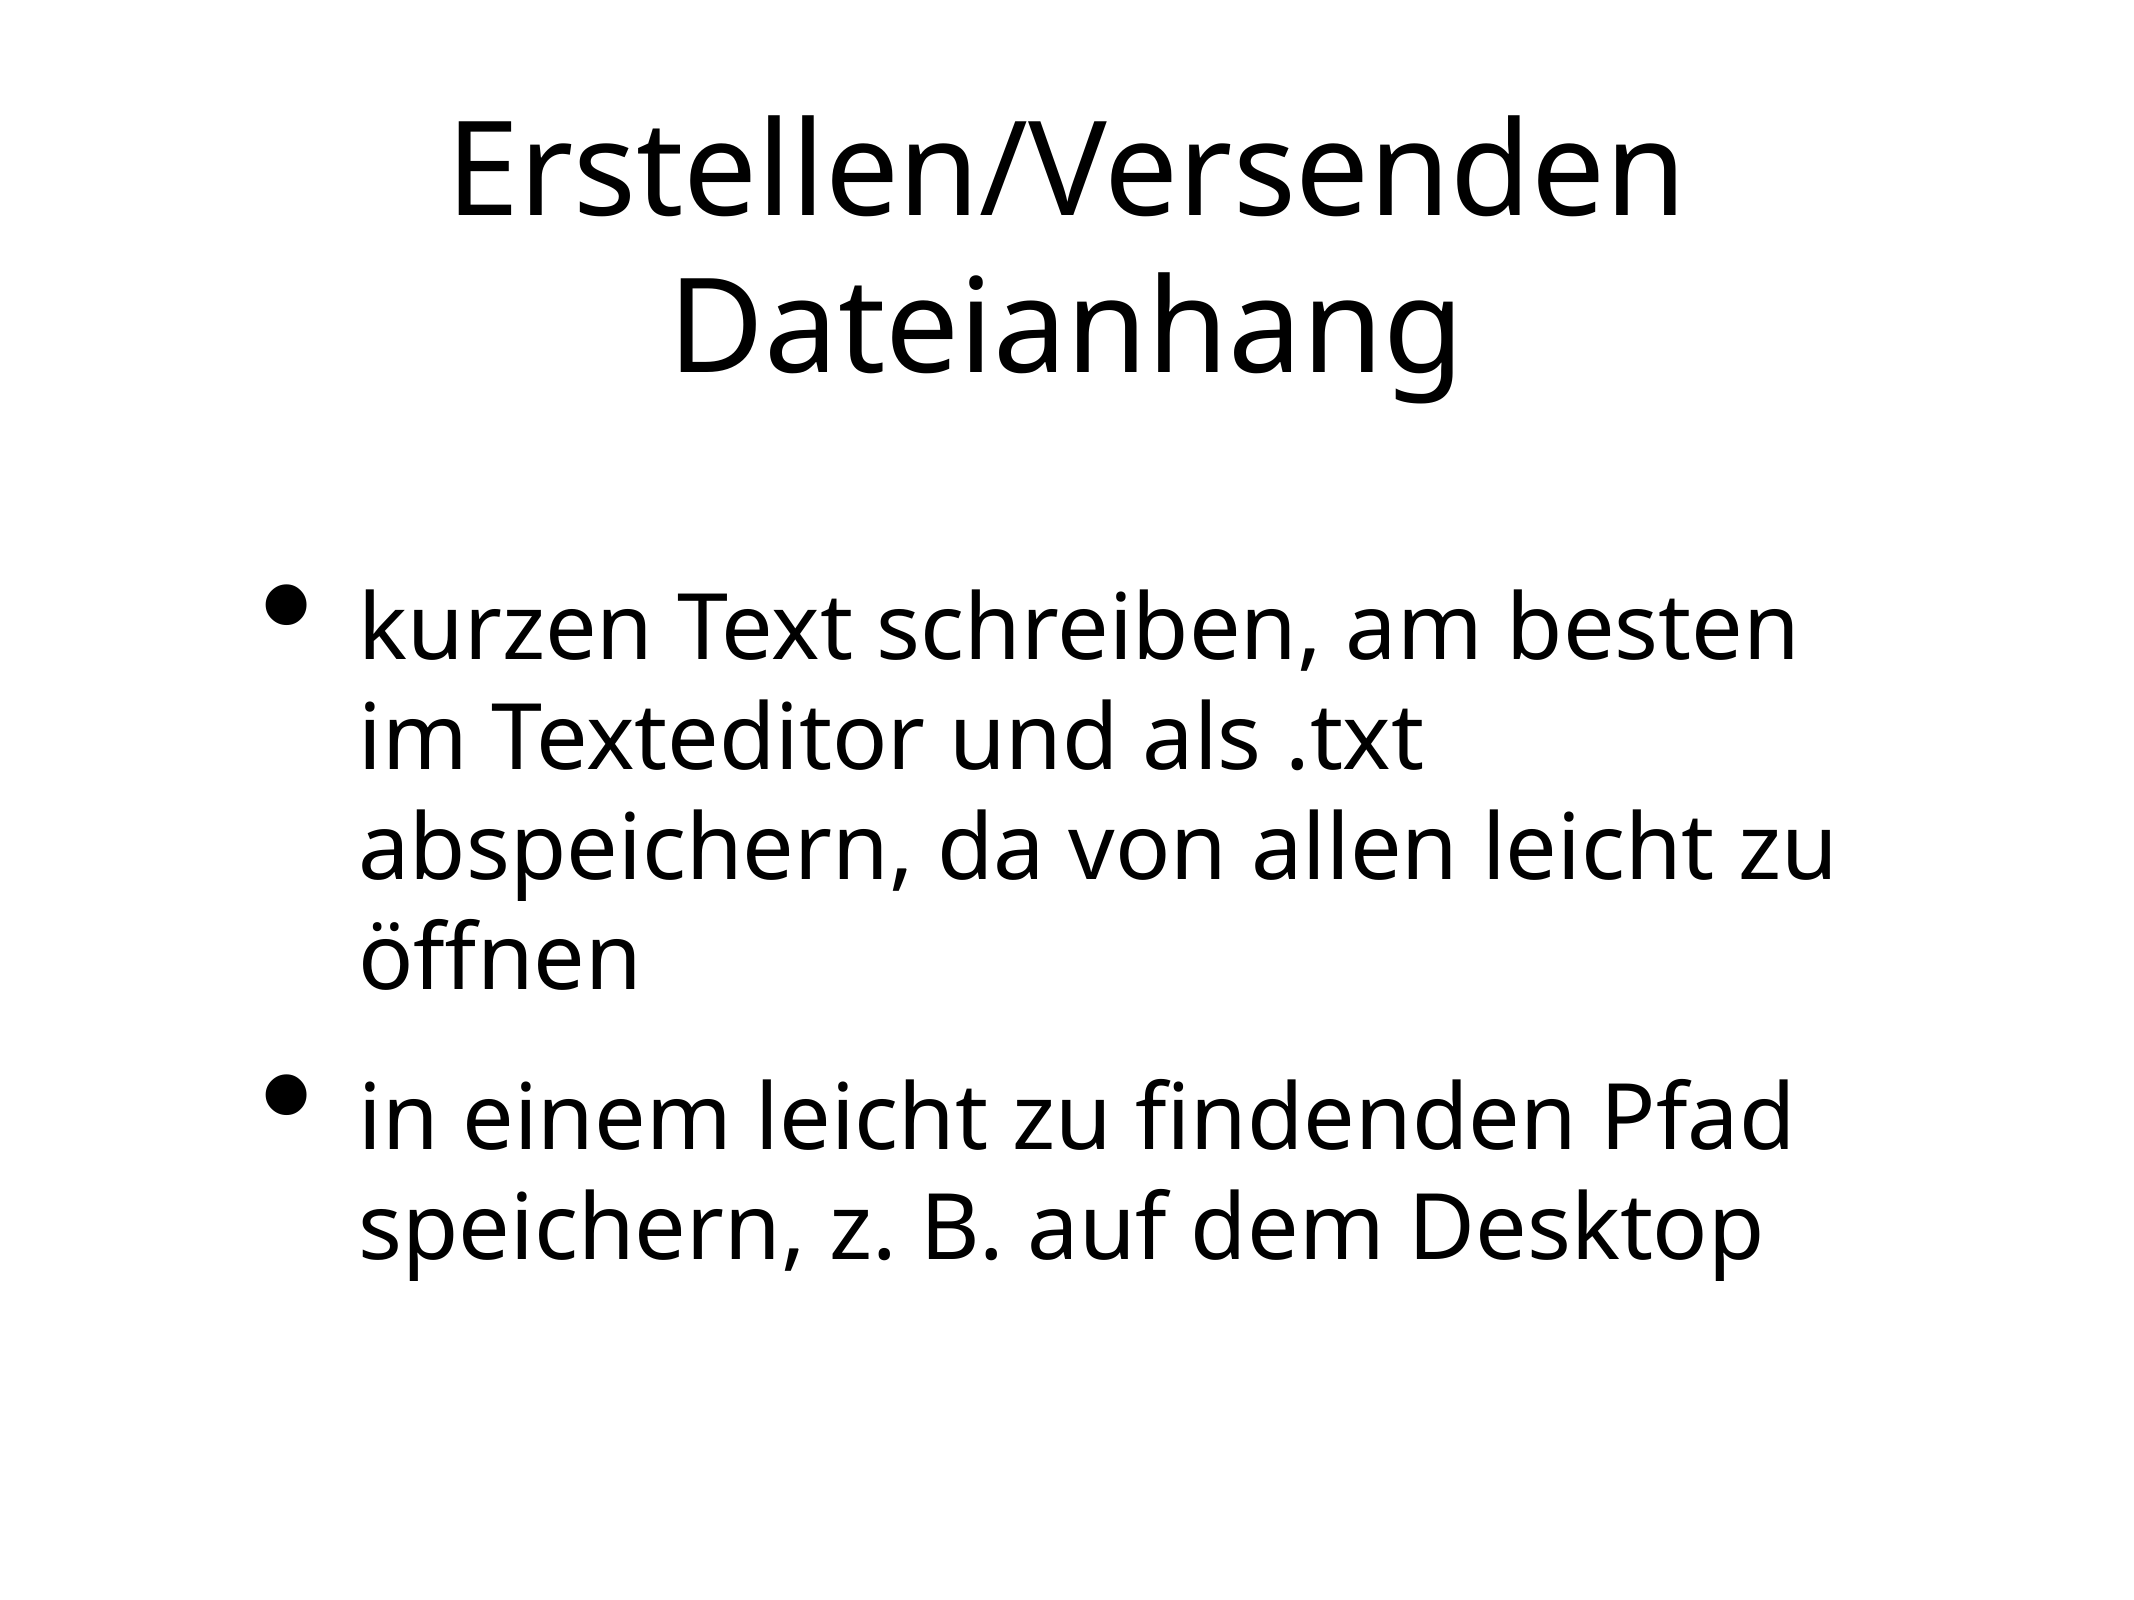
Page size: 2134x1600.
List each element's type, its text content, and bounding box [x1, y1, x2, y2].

title Erstellen/Versenden Dateianhang [208, 41, 1925, 442]
list kurzen Text schreiben, am besten im Texteditor und als .txt abspeichern, da von allen leicht zu öffnen in einem leicht zu findenden Pfad speichern, z. B. auf dem Desktop [208, 454, 1925, 1392]
